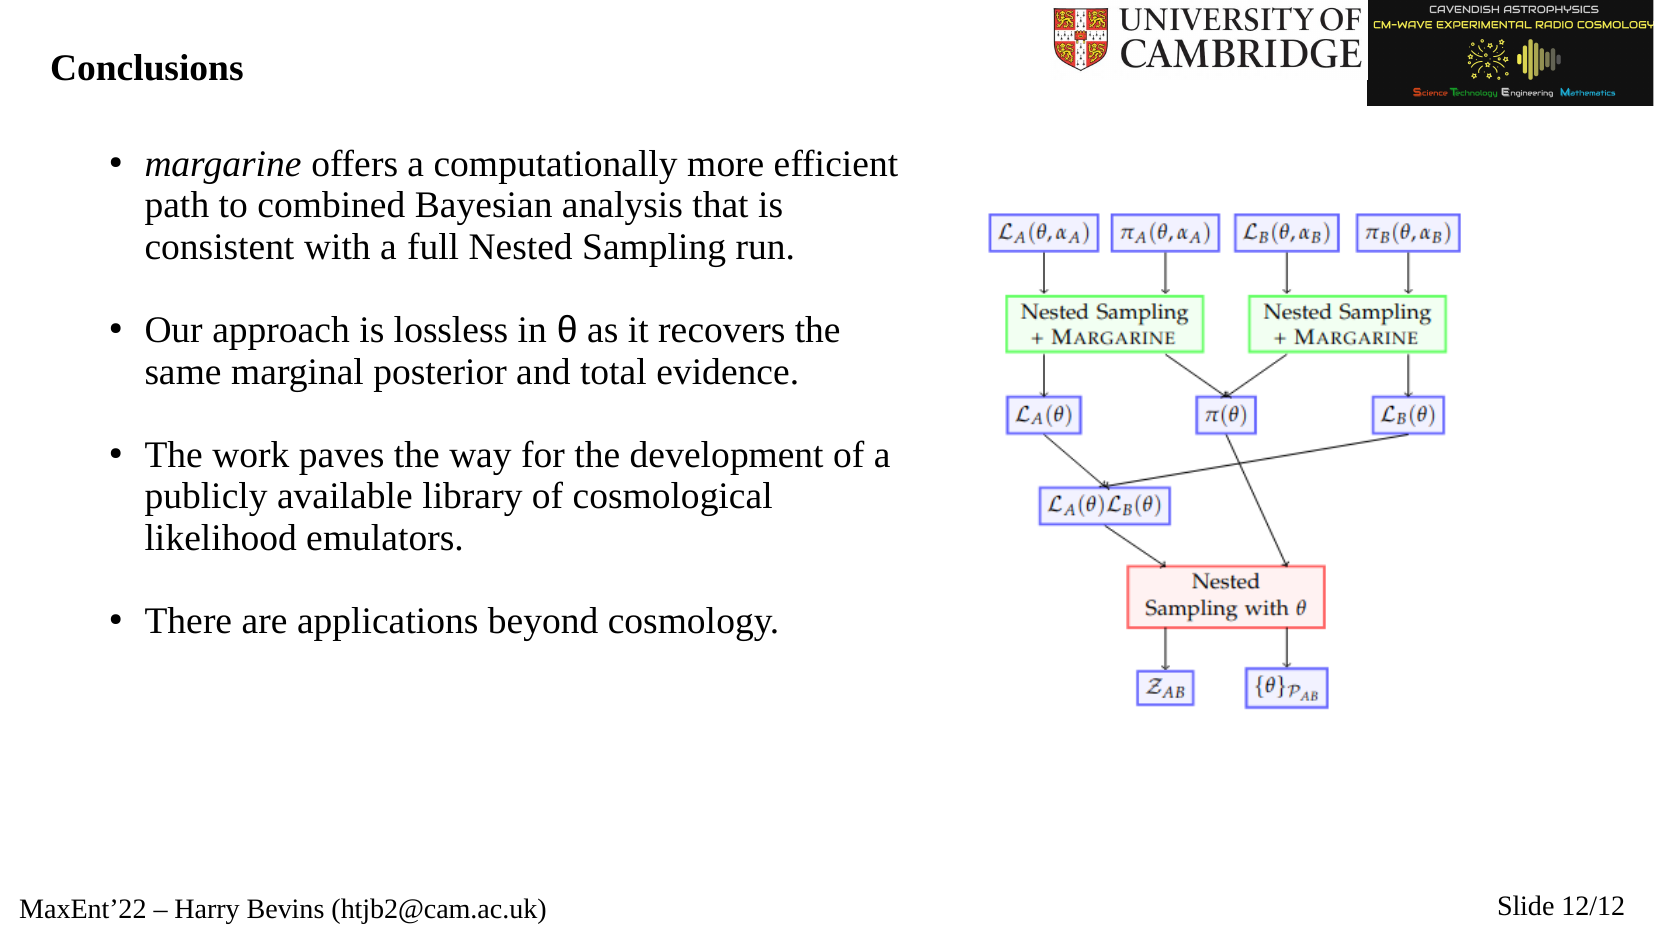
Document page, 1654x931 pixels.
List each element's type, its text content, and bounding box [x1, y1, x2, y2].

text_box Conclusions [35, 35, 898, 92]
text_box MaxEnt’22 – Harry Bevins (htjb2@cam.ac.uk) [4, 883, 1169, 931]
picture [1050, 0, 1654, 107]
text_box margarine offers a computationally more efficient path to combined Bayesian analysis that is consistent with a full Nested Sampling run. Our approach is lossless in θ as it recovers the same marginal posterior and total evidence. The work paves the way for the development of a publicly available library of cosmological likelihood emulators. There are applications beyond cosmology. [94, 135, 922, 774]
text_box Slide 12/12 [1482, 880, 1654, 931]
picture [980, 187, 1489, 757]
